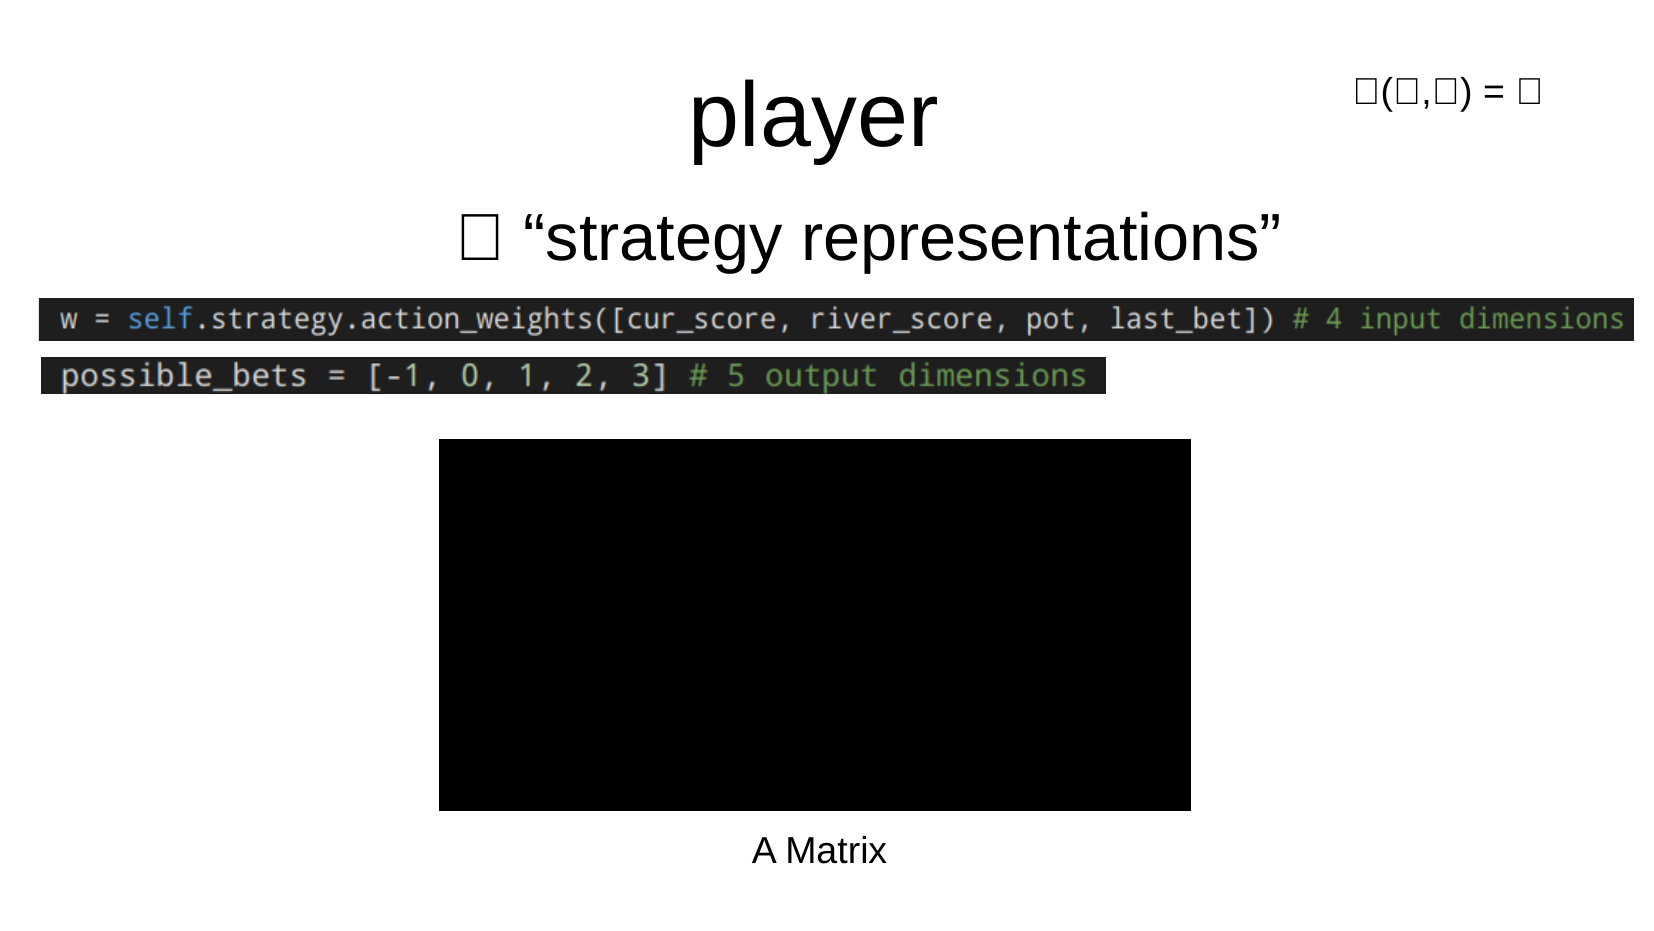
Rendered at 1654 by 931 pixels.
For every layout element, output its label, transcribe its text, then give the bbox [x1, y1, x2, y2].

picture [38, 298, 1634, 341]
text_box [ ] [453, 381, 1263, 815]
title player [82, 37, 1571, 193]
text_box A Matrix [737, 822, 903, 885]
picture [41, 357, 1106, 394]
text_box 👀(🧠,🌳) = 💪 [1266, 63, 1633, 121]
text_box [439, 439, 1191, 811]
list 🧠 “strategy representations” [384, 200, 1308, 298]
